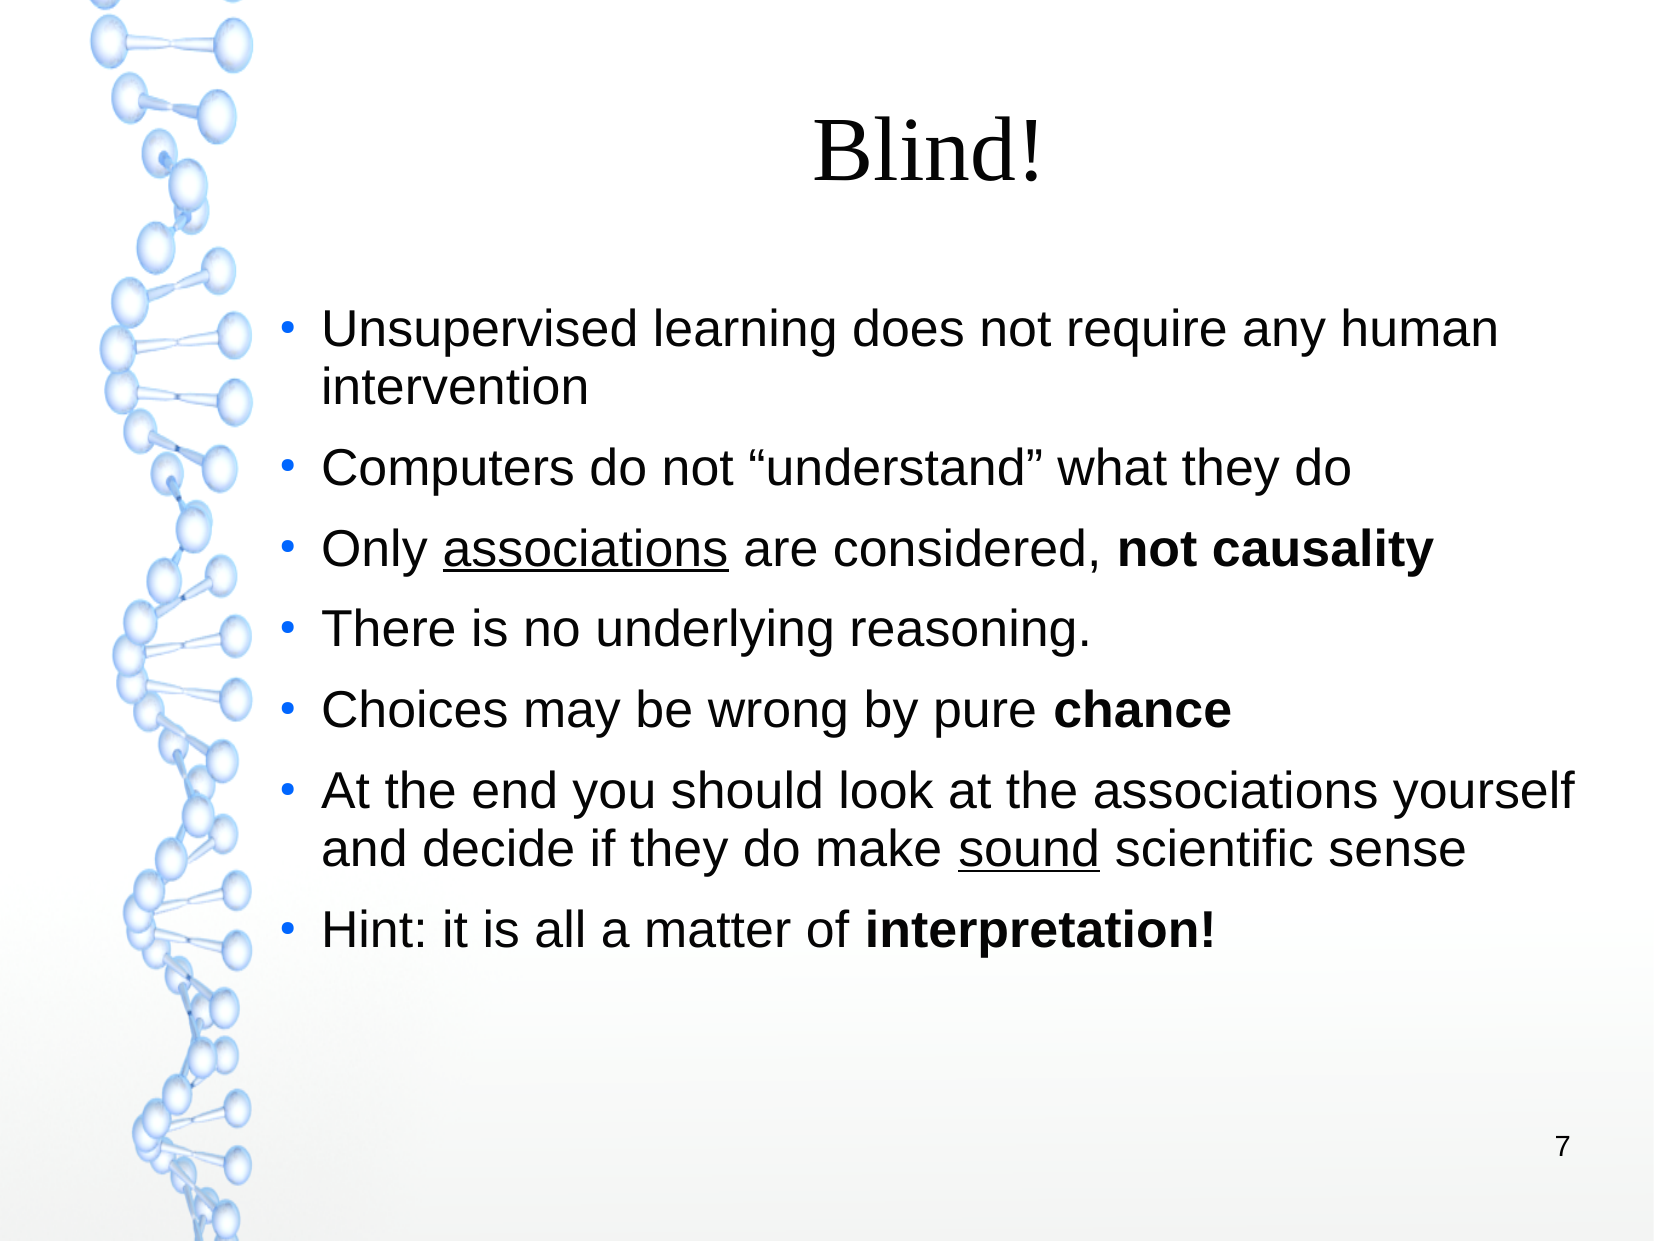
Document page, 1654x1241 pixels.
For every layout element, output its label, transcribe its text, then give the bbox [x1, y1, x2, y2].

title Blind! [265, 47, 1595, 252]
picture [0, 0, 1654, 1241]
list Unsupervised learning does not require any human intervention Computers do not “understand” what they do Only associations are considered, not causality There is no underlying reasoning. Choices may be wrong by pure chance At the end you should look at the associations yourself and decide if they do make sound scientific sense Hint: it is all a matter of interpretation! [265, 299, 1595, 1019]
